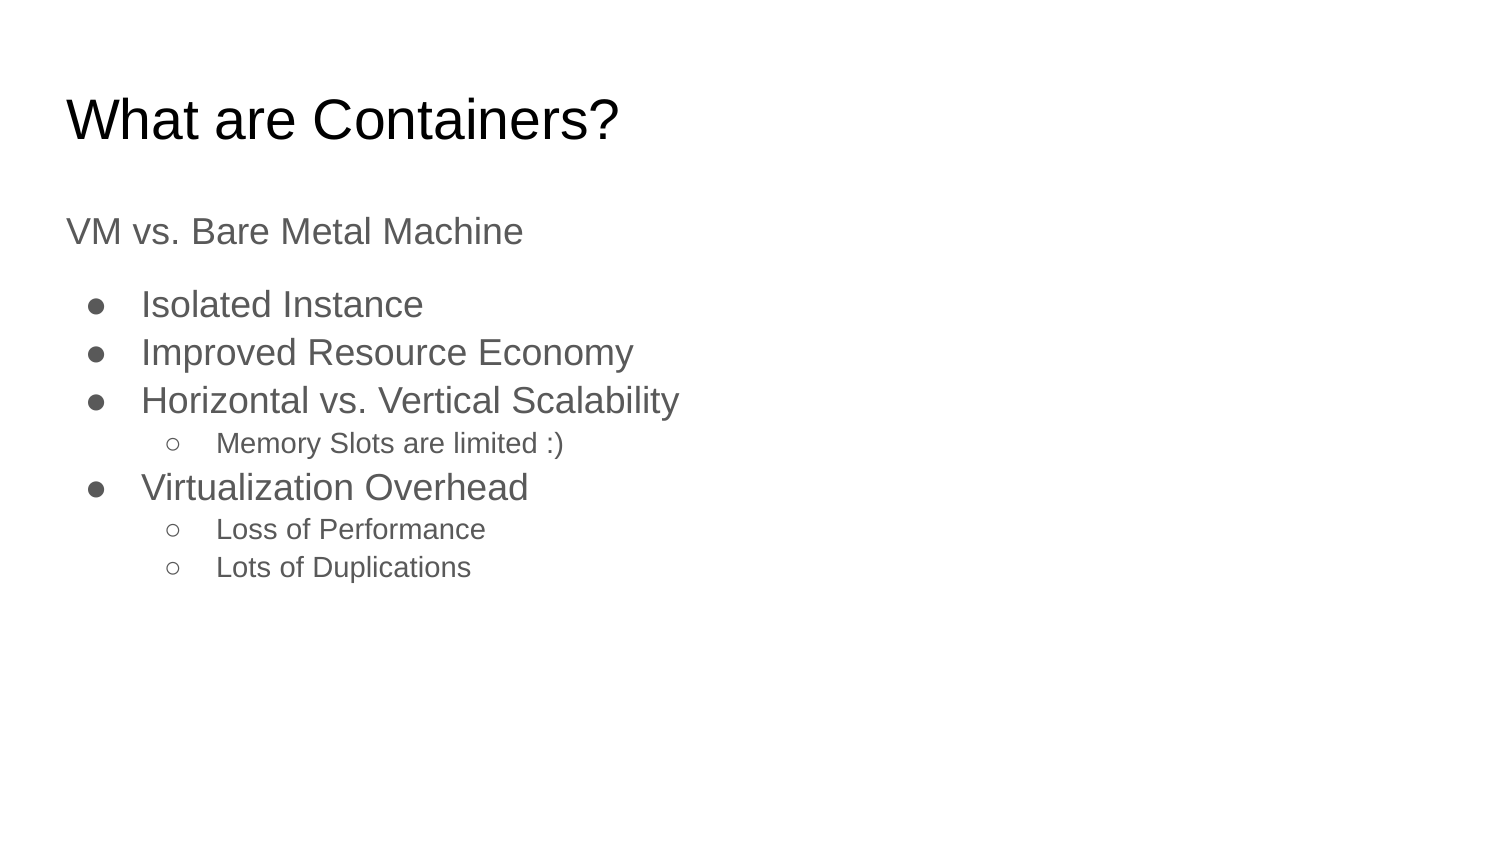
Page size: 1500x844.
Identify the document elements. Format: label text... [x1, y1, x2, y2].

title What are Containers? [51, 72, 1449, 167]
list VM vs. Bare Metal Machine Isolated Instance Improved Resource Economy Horizontal vs. Vertical Scalability Memory Slots are limited :) Virtualization Overhead Loss of Performance Lots of Duplications [51, 189, 1449, 750]
